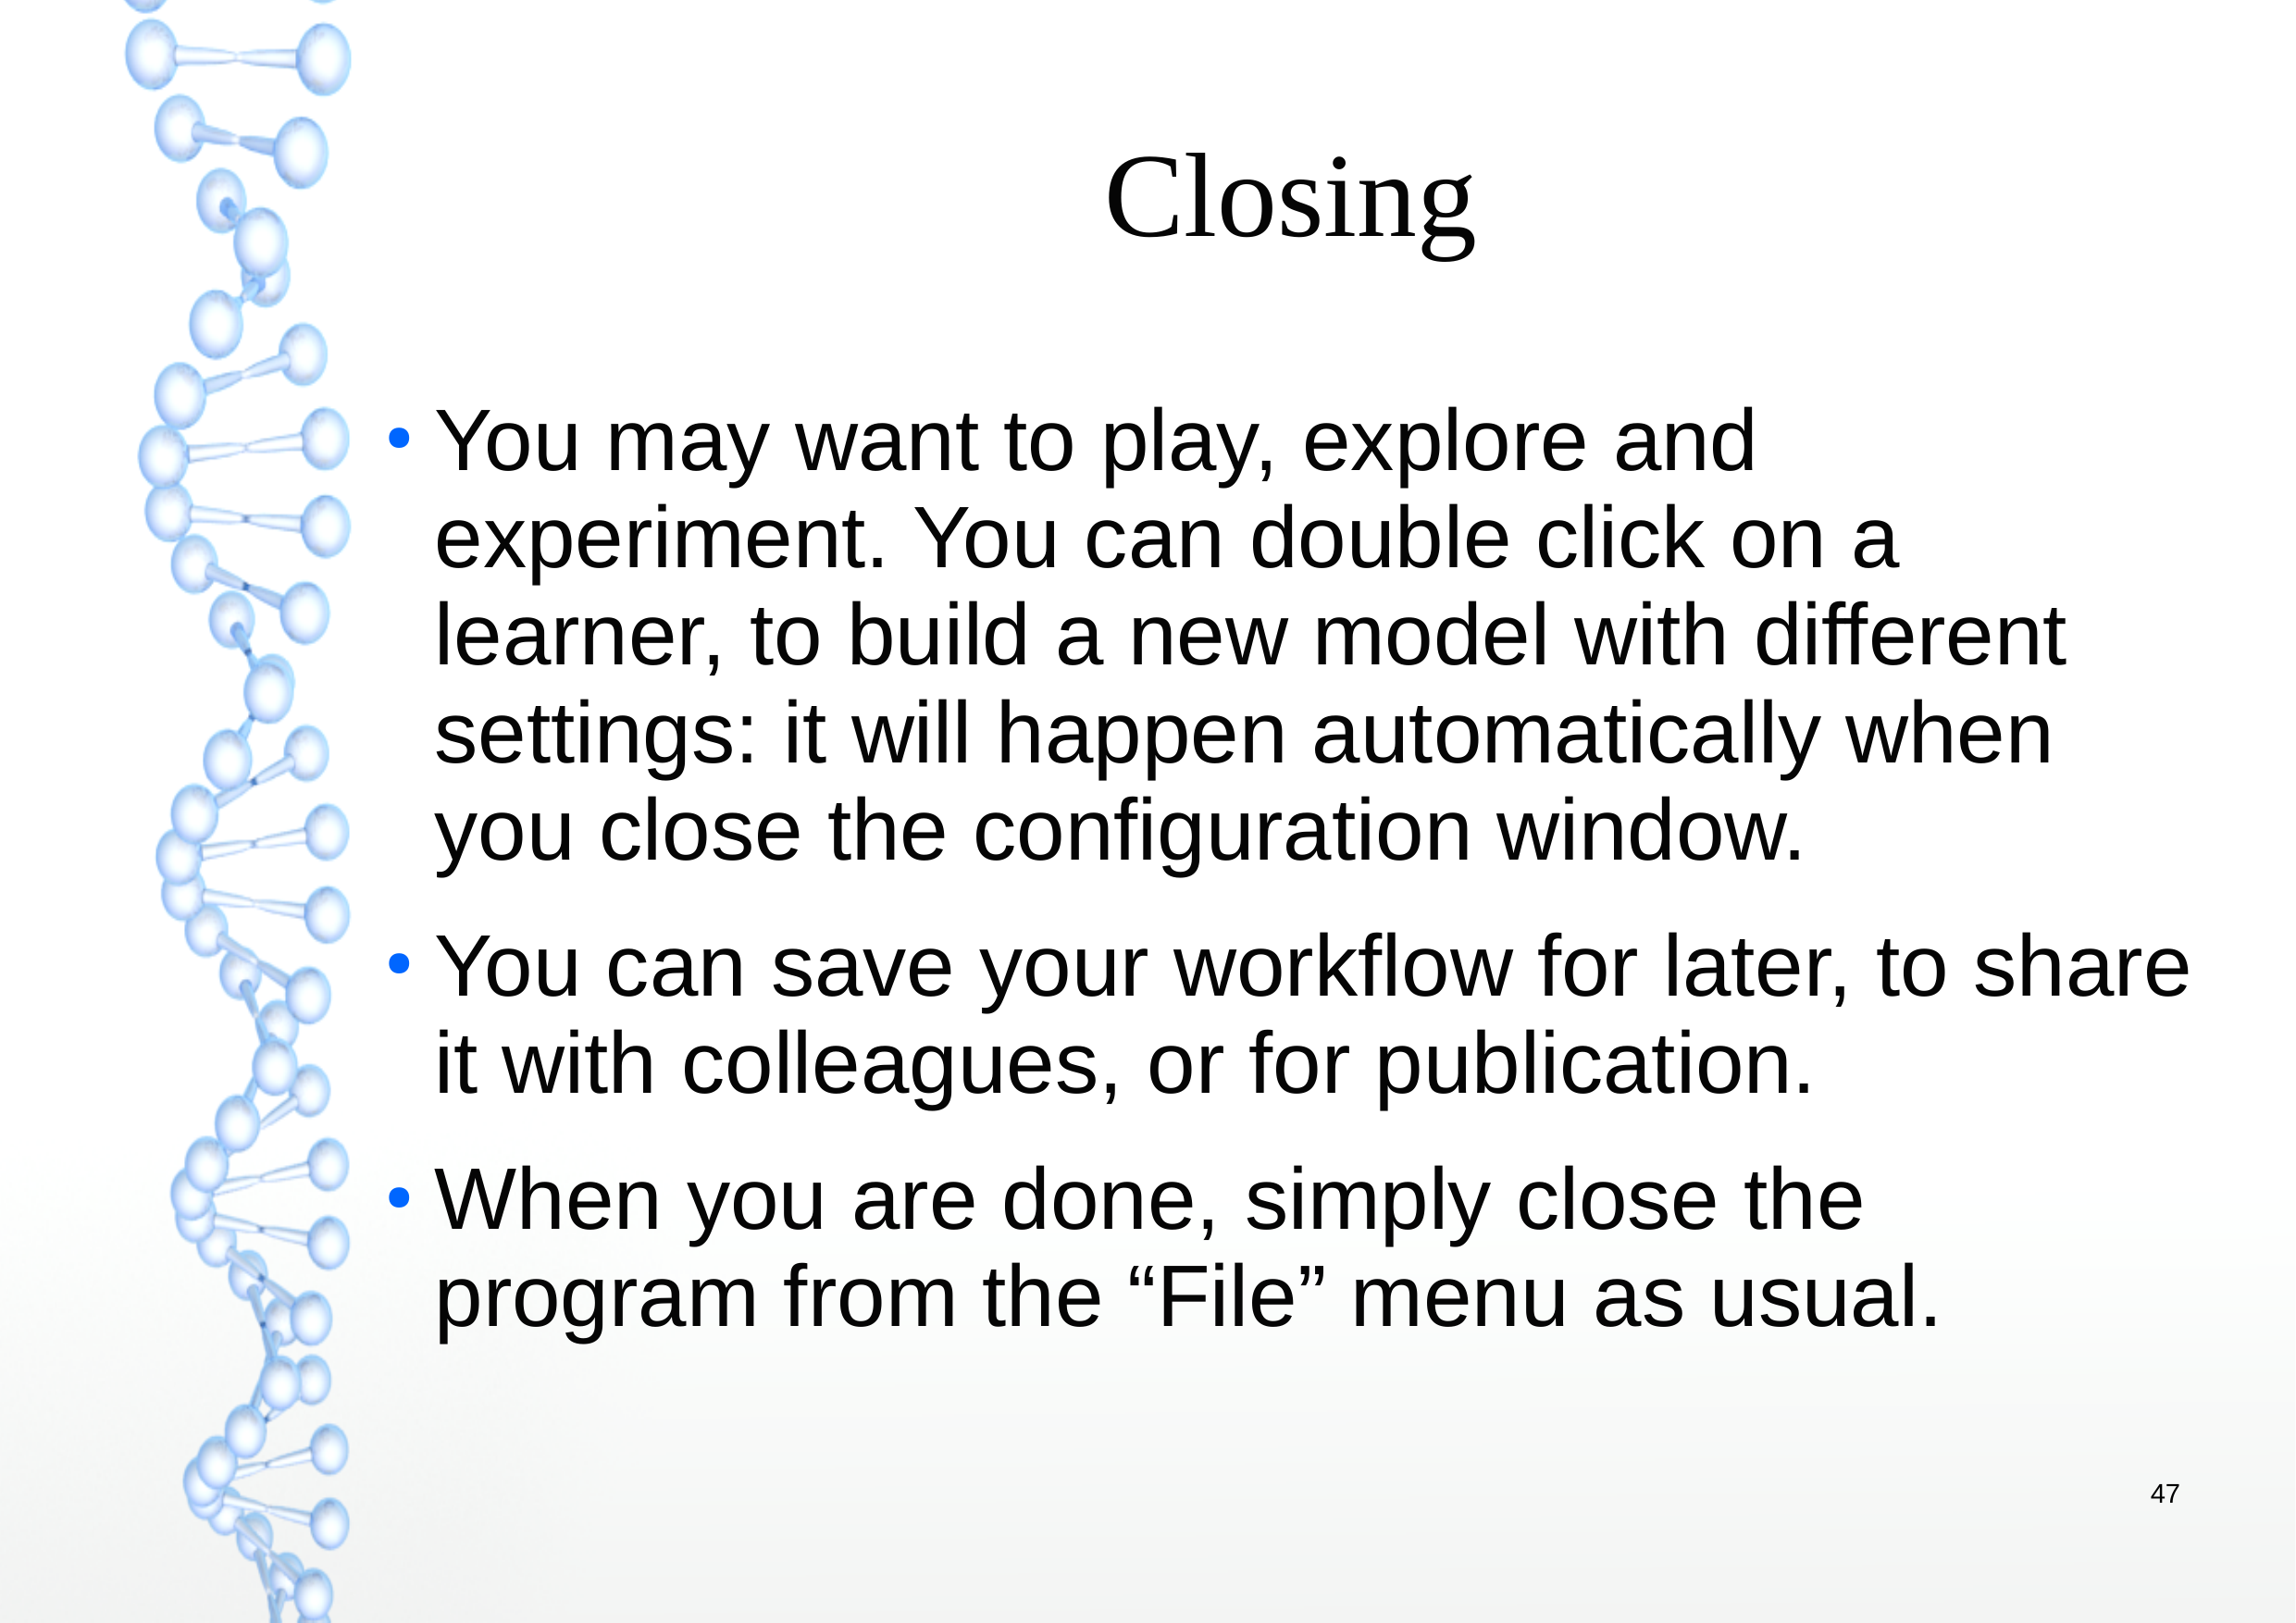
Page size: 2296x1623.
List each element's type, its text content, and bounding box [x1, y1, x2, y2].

list You may want to play, explore and experiment. You can double click on a learner, to build a new model with different settings: it will happen automatically when you close the configuration window. You can save your workflow for later, to share it with colleagues, or for publication. When you are done, simply close the program from the “File” menu as usual. [368, 391, 2214, 1458]
picture [0, 0, 2296, 1623]
title Closing [368, 61, 2214, 330]
